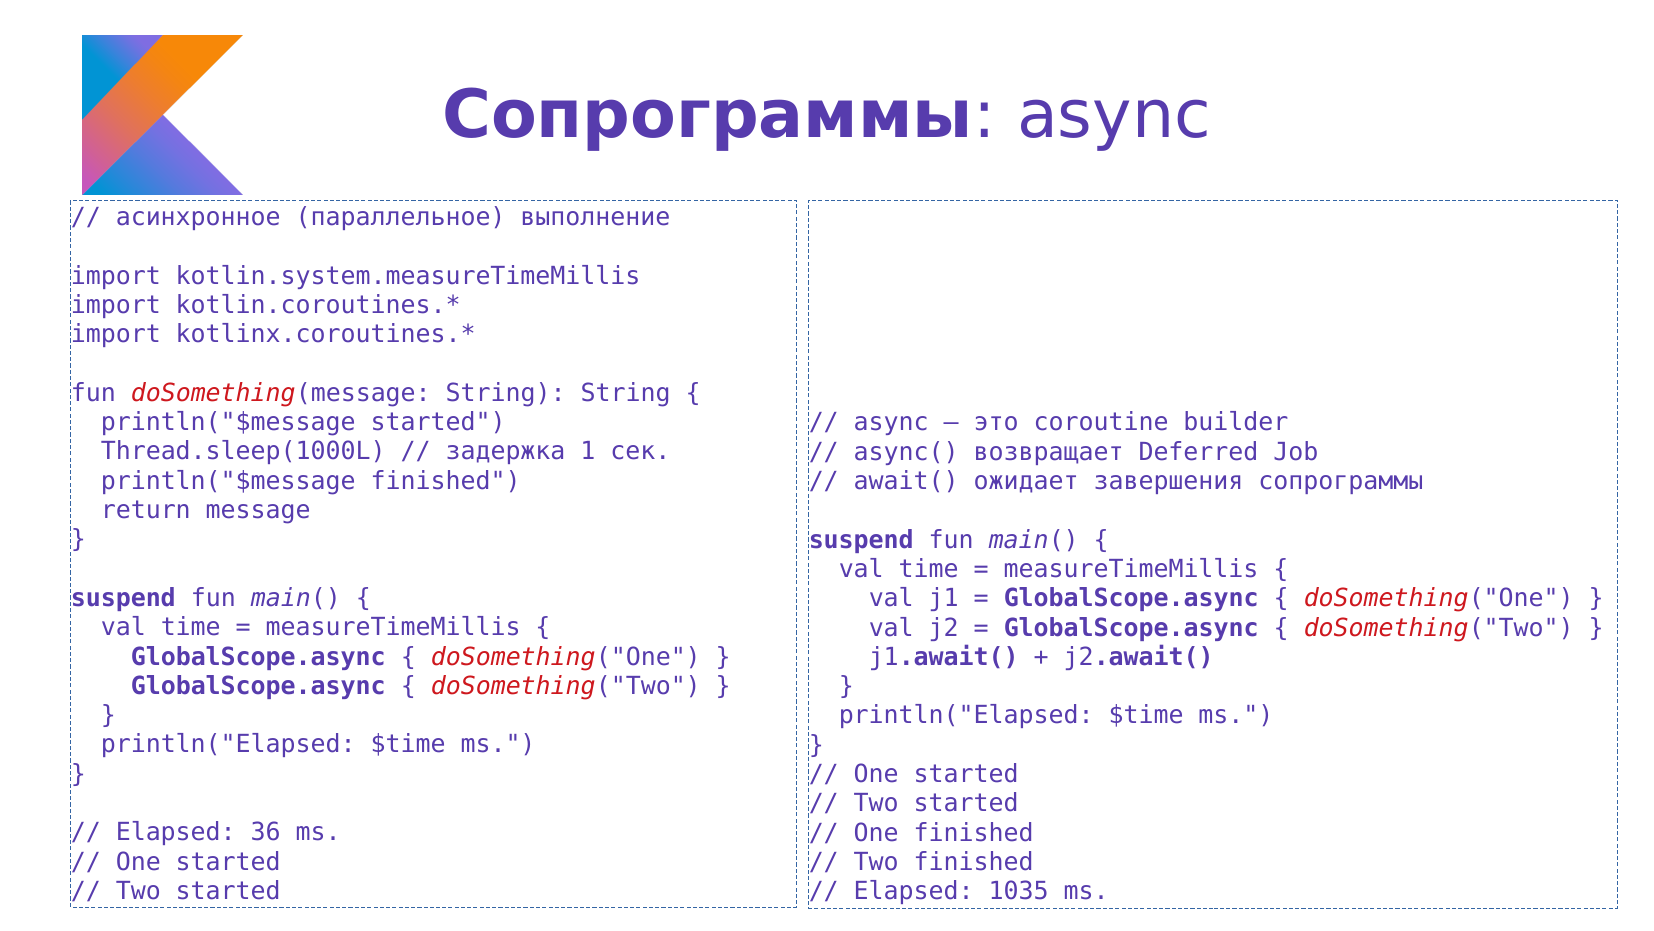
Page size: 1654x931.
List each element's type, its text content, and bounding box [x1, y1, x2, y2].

subtitle // асинхронное (параллельное) выполнение import kotlin.system.measureTimeMillis import kotlin.coroutines.* import kotlinx.coroutines.* fun doSomething(message: String): String { println("$message started") Thread.sleep(1000L) // задержка 1 сек. println("$message finished") return message } suspend fun main() { val time = measureTimeMillis { GlobalScope.async { doSomething("One") } GlobalScope.async { doSomething("Two") } } println("Elapsed: $time ms.") } // Elapsed: 36 ms. // One started // Two started [70, 200, 797, 908]
text_box // async — это coroutine builder // async() возвращает Deferred Job // await() ожидает завершения сопрограммы suspend fun main() { val time = measureTimeMillis { val j1 = GlobalScope.async { doSomething("One") } val j2 = GlobalScope.async { doSomething("Two") } j1.await() + j2.await() } println("Elapsed: $time ms.") } // One started // Two started // One finished // Two finished // Elapsed: 1035 ms. [808, 200, 1618, 909]
picture [82, 35, 243, 195]
title Сопрограммы: async [243, 37, 1571, 193]
